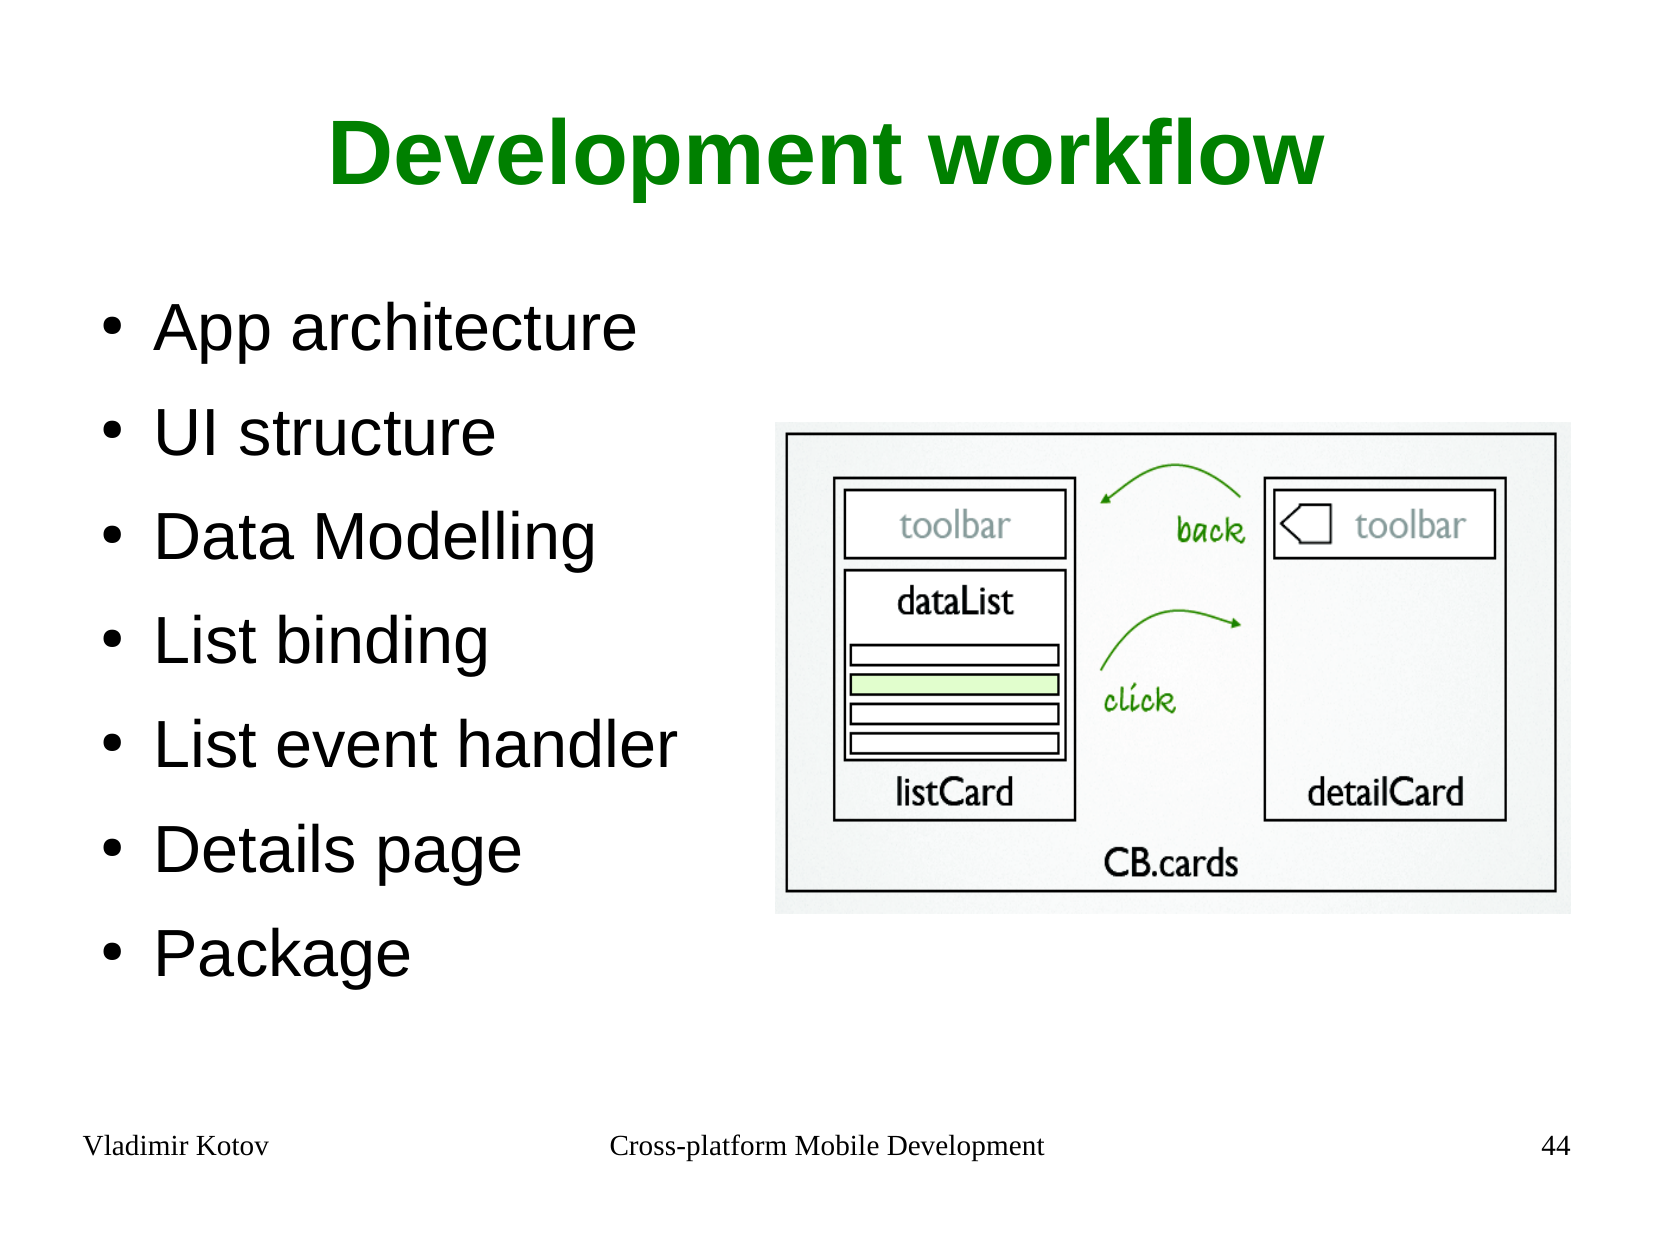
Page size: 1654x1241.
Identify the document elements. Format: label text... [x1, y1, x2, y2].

title Development workflow [82, 56, 1571, 250]
list App architecture UI structure Data Modelling List binding List event handler Details page Package [82, 290, 1571, 1109]
picture [775, 422, 1571, 914]
